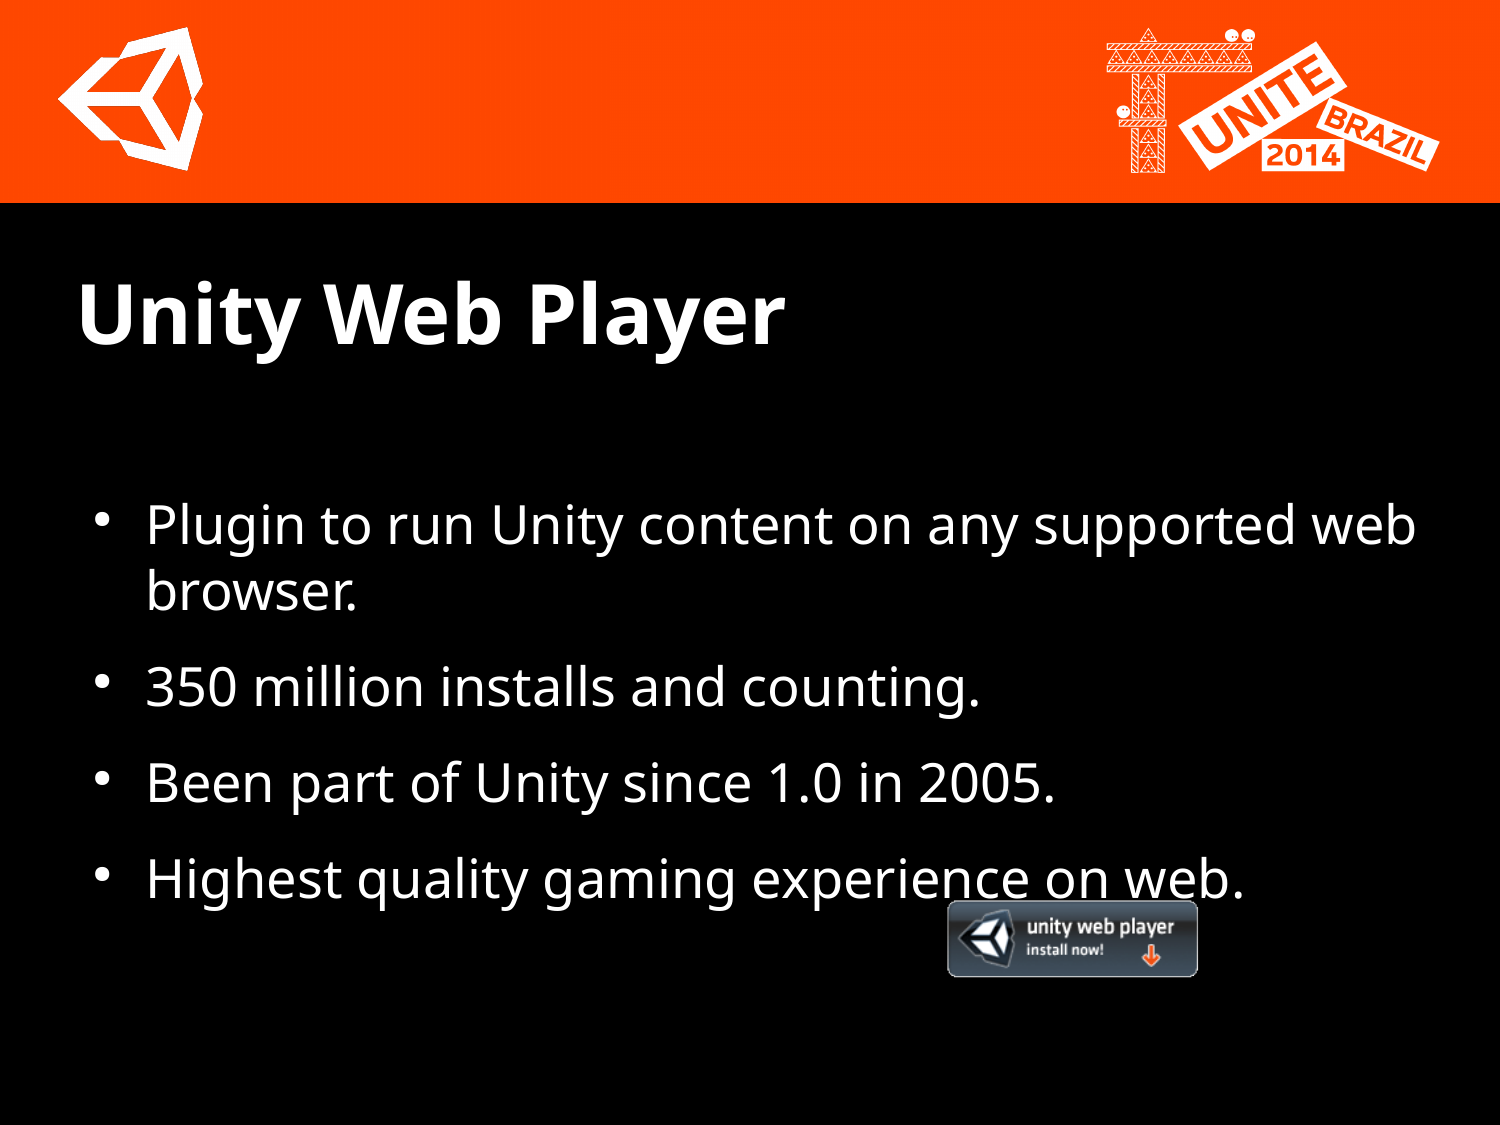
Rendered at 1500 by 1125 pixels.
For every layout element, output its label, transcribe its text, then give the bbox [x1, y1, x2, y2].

picture [56, 26, 203, 171]
picture [946, 899, 1201, 983]
list Unity Web Player Plugin to run Unity content on any supported web browser. 350 million installs and counting. Been part of Unity since 1.0 in 2005. Highest quality gaming experience on web. Webplayer stats: http://stats.unity3d.com/web/ [75, 263, 1425, 1125]
